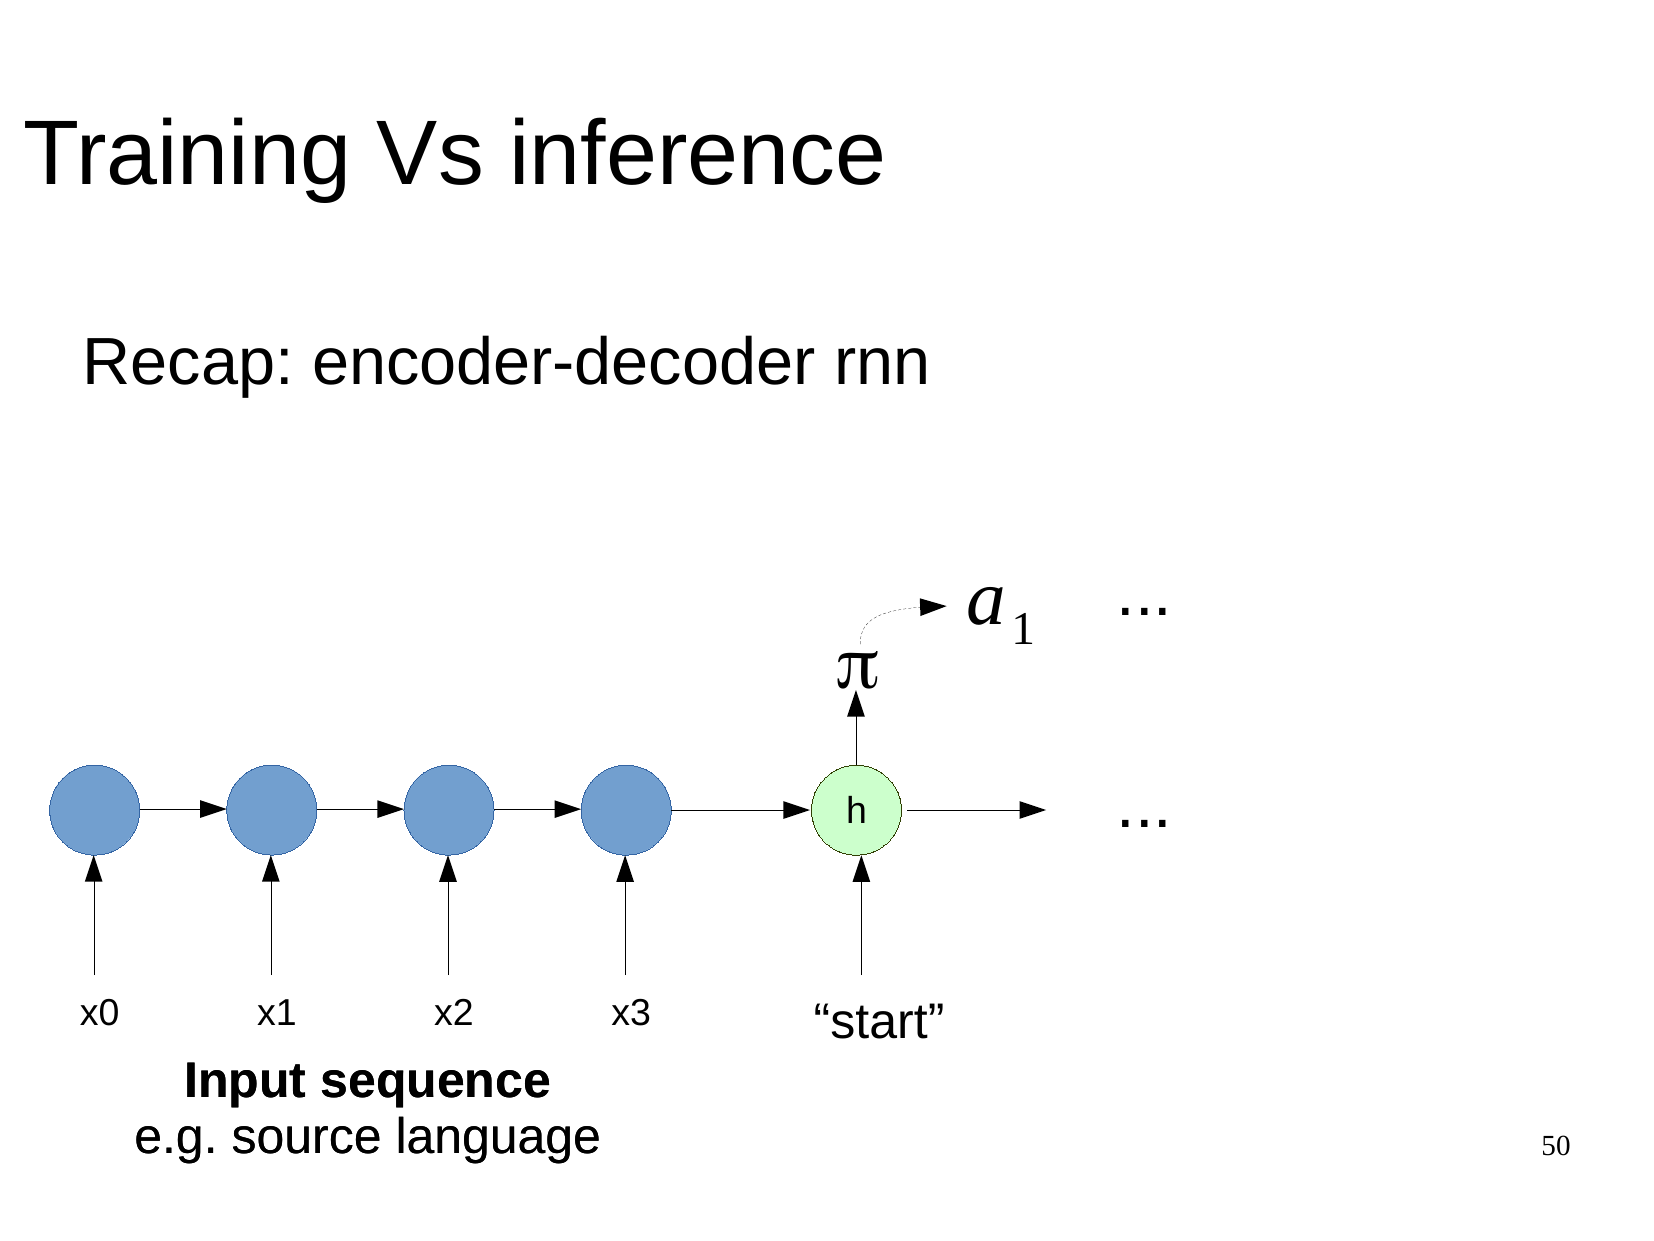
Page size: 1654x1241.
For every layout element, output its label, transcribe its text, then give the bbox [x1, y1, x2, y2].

text_box x3 [596, 984, 666, 1041]
text_box x2 [419, 984, 489, 1041]
list Recap: encoder-decoder rnn [82, 323, 1301, 1016]
text_box x0 [65, 984, 135, 1041]
chart [946, 555, 1052, 657]
chart [816, 644, 904, 691]
text_box [403, 765, 495, 856]
text_box [581, 765, 672, 856]
text_box [226, 765, 317, 856]
text_box Input sequence e.g. source language [119, 1045, 617, 1173]
text_box ... [1102, 547, 1188, 637]
text_box x1 [242, 984, 312, 1041]
title Training Vs inference [23, 49, 1512, 257]
text_box ... [1102, 759, 1188, 850]
text_box “start” [798, 986, 960, 1058]
text_box [49, 765, 140, 856]
text_box h [811, 765, 902, 856]
